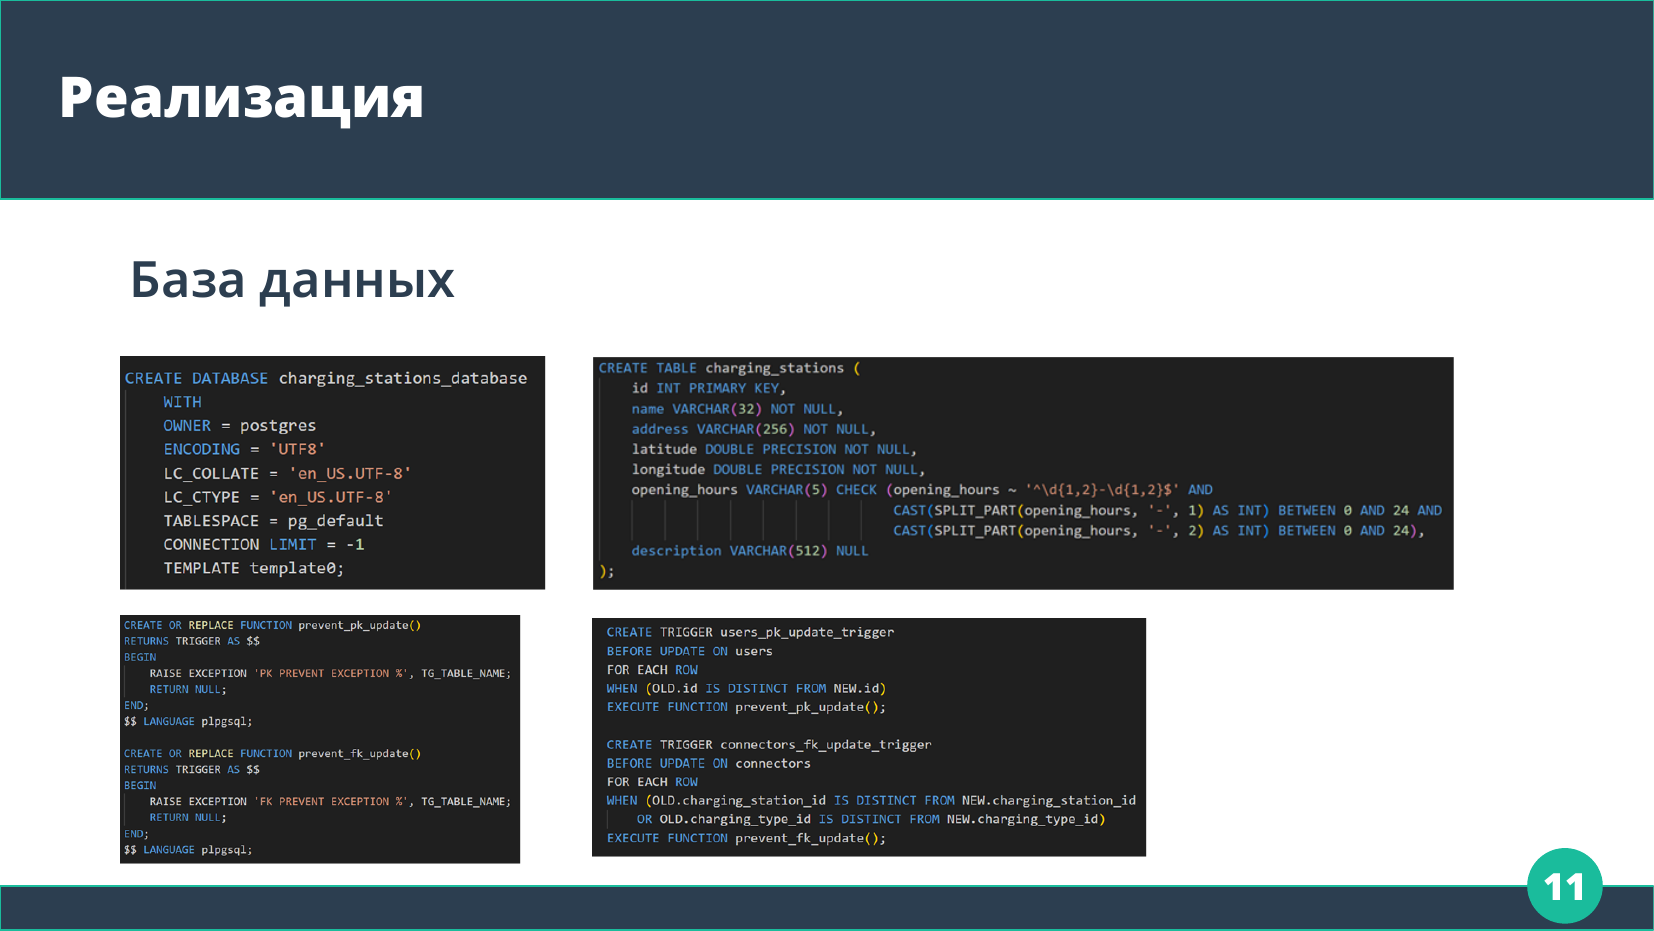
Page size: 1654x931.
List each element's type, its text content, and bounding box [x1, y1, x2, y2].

picture [118, 354, 546, 590]
list База данных [59, 243, 1595, 864]
picture [590, 354, 1455, 591]
picture [590, 616, 1147, 857]
title Реализация [59, 37, 1595, 155]
picture [118, 613, 521, 864]
